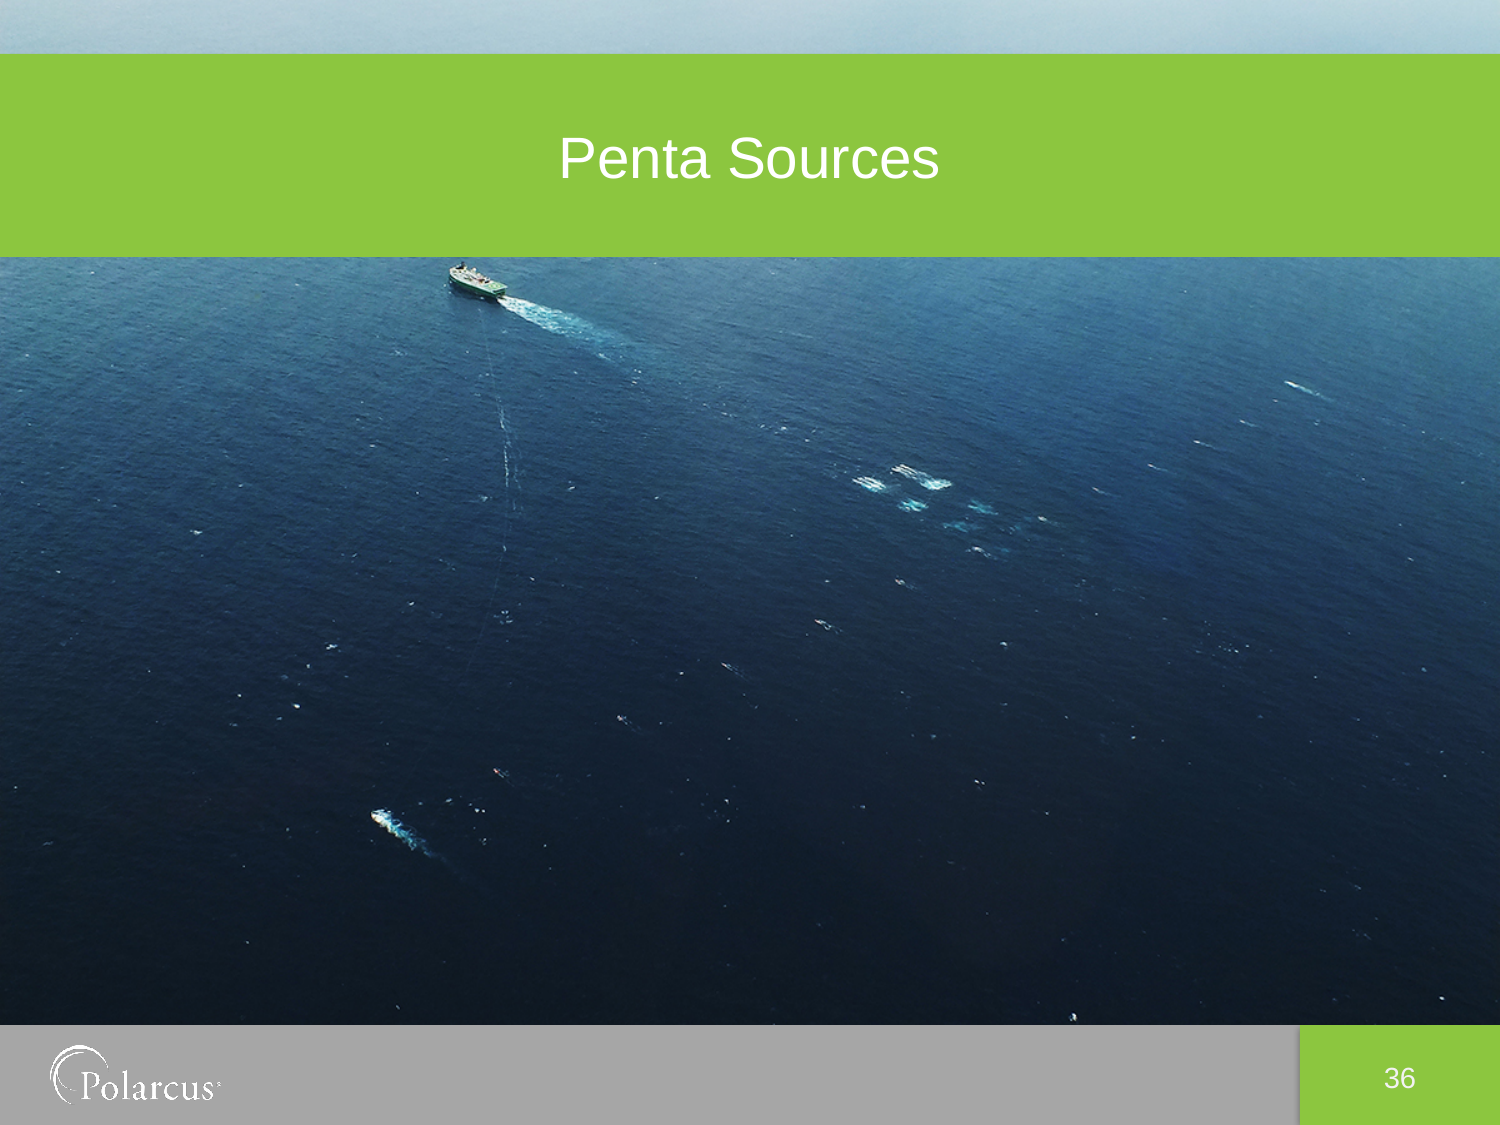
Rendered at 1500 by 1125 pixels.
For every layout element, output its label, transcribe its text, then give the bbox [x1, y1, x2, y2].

picture [0, 0, 1500, 53]
title Penta Sources [0, 53, 1500, 257]
picture [0, 257, 1500, 1025]
picture [50, 1045, 221, 1105]
